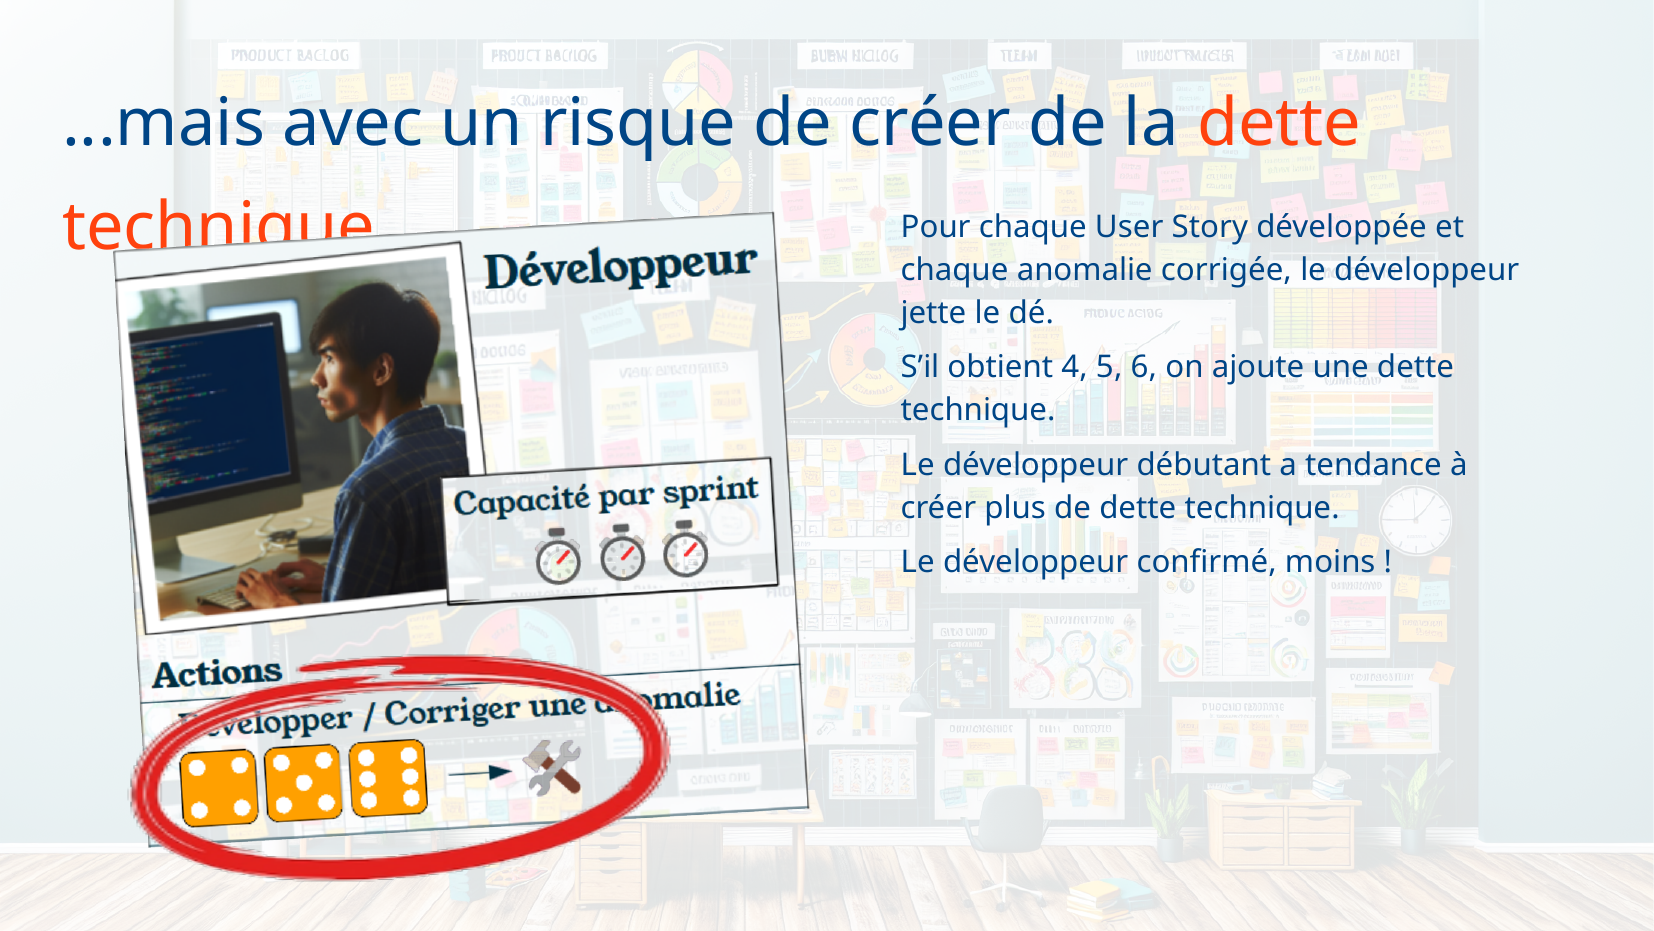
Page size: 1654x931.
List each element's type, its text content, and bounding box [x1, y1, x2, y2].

picture [0, 0, 1654, 931]
picture [948, 557, 957, 570]
text_box Pour chaque User Story développée et chaque anomalie corrigée, le développeur jette le dé. S’il obtient 4, 5, 6, on ajoute une dette technique. Le développeur débutant a tendance à créer plus de dette technique. Le développeur confirmé, moins ! [885, 197, 1565, 550]
text_box ...mais avec un risque de créer de la dette technique [47, 53, 1654, 253]
